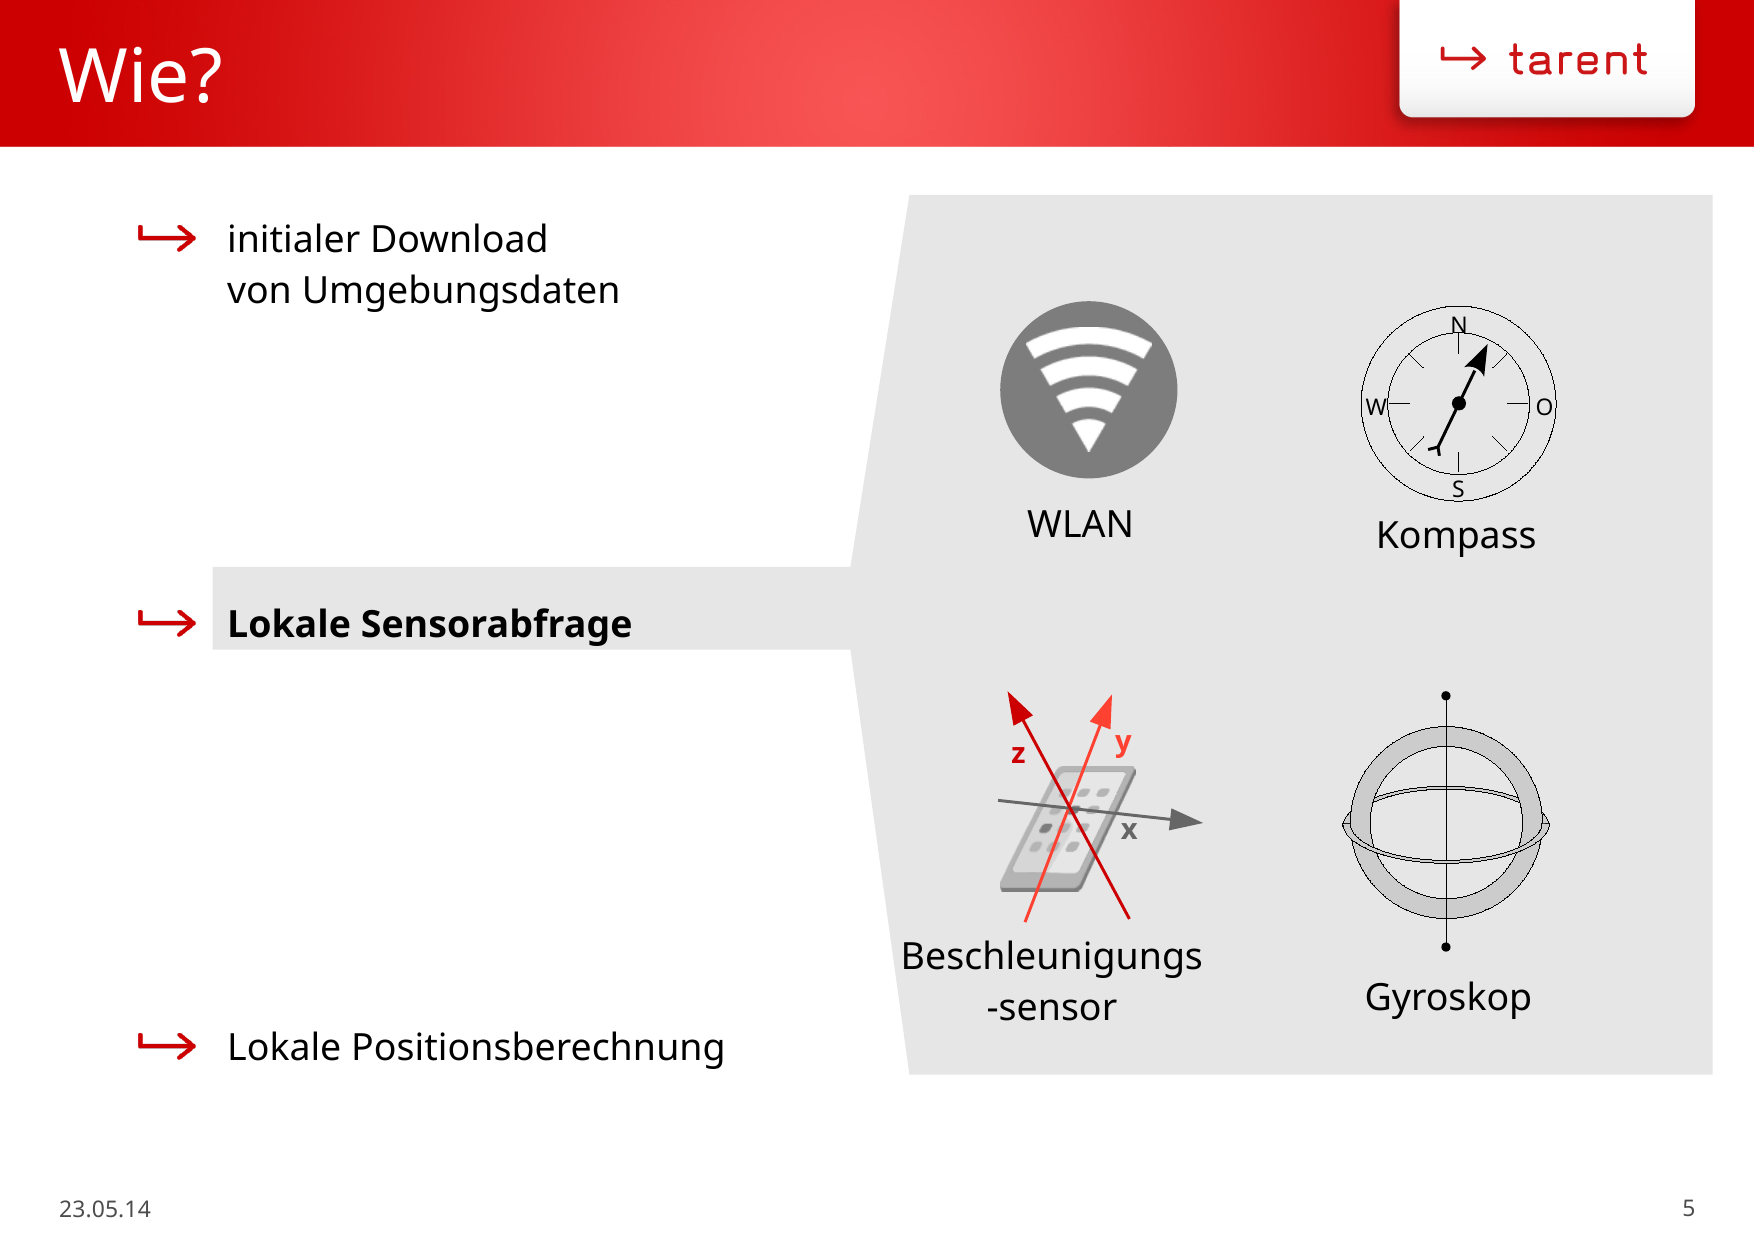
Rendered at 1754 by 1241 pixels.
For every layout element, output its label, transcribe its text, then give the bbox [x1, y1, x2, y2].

text_box W [1350, 383, 1404, 427]
text_box y [1100, 712, 1159, 774]
text_box [906, 194, 1713, 1075]
text_box Beschleunigungs -sensor [885, 922, 1292, 1028]
text_box [1342, 726, 1550, 919]
text_box Kompass [1361, 501, 1562, 562]
text_box WLAN [1012, 490, 1154, 551]
text_box O [1520, 383, 1569, 427]
text_box [1441, 942, 1451, 952]
text_box [1363, 309, 1554, 499]
text_box z [996, 724, 1053, 786]
text_box Gyroskop [1349, 962, 1577, 1024]
text_box S [1437, 465, 1483, 501]
list initialer Download von Umgebungsdaten Lokale Sensorabfrage Lokale Positionsberechnung [87, 212, 1667, 1134]
text_box N [1435, 301, 1483, 344]
text_box x [1106, 800, 1165, 863]
title Wie? [59, 0, 1638, 177]
picture [0, 0, 1754, 1240]
text_box [1441, 691, 1451, 701]
text_box [1000, 301, 1178, 479]
